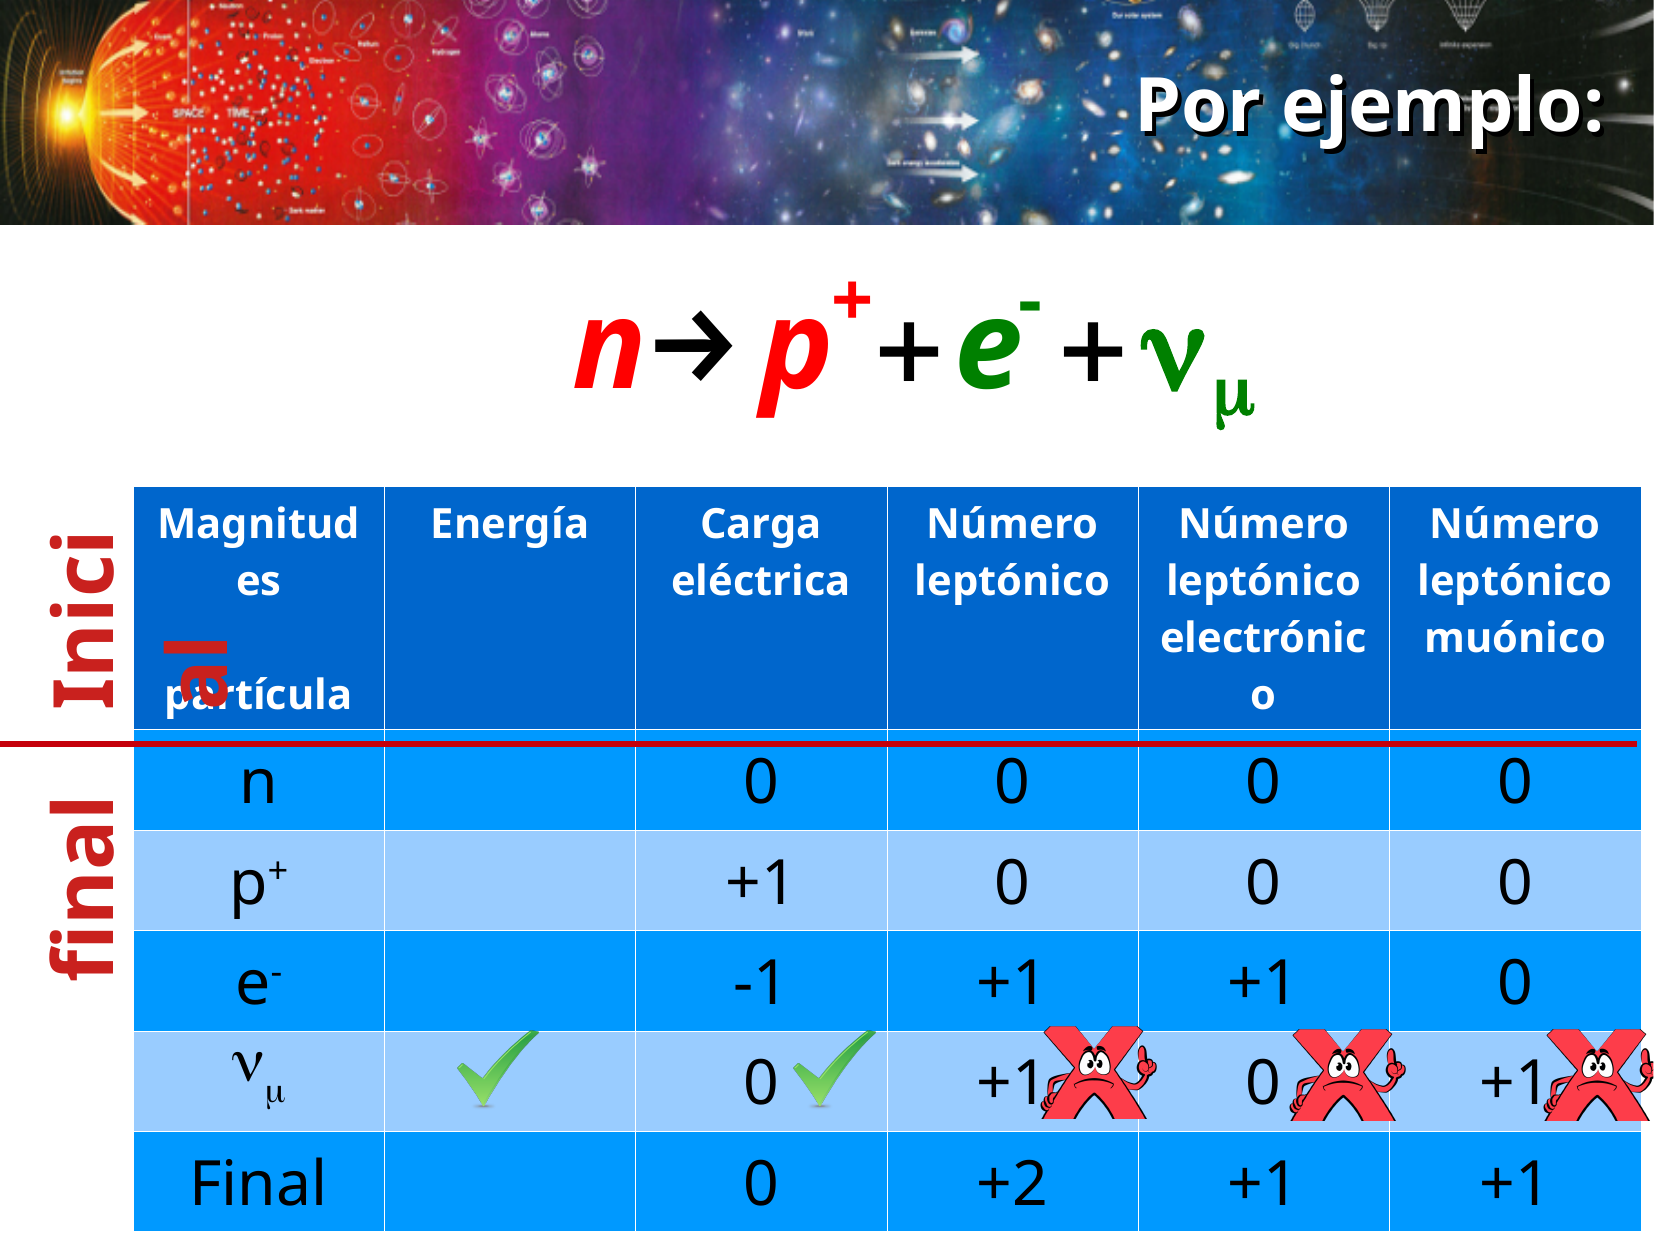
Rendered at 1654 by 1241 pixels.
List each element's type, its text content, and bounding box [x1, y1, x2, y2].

table_header Magnitudes partícula [134, 487, 384, 729]
chart [562, 255, 1266, 433]
table_cell 0 [636, 730, 887, 741]
table_cell 0 [1390, 931, 1641, 1031]
table_cell +1 [888, 931, 1138, 1031]
table_cell +1 [1139, 931, 1389, 1031]
table_header Número leptónico [888, 487, 1138, 729]
picture [1040, 1026, 1157, 1119]
table_cell 0 [888, 730, 1138, 741]
table_cell [385, 931, 635, 1031]
table_cell +1 [1390, 1132, 1641, 1231]
picture [793, 1030, 876, 1111]
table_header Carga eléctrica [636, 487, 887, 729]
table_cell n [134, 730, 384, 741]
table_cell -1 [636, 931, 887, 1031]
table_cell 0 [1139, 1032, 1389, 1131]
table_cell 0 [1390, 730, 1641, 830]
table_cell p+ [134, 831, 384, 930]
table_cell [385, 831, 635, 930]
table_cell +1 [888, 1032, 1138, 1131]
table_cell [385, 730, 635, 741]
table_header Energía [385, 487, 635, 729]
table_cell nm [134, 1032, 384, 1131]
picture [1543, 1029, 1654, 1121]
table_cell 0 [888, 831, 1138, 930]
text_box final [17, 810, 134, 998]
table_cell +1 [1139, 1132, 1389, 1231]
table_cell Final [134, 1132, 384, 1231]
table_cell e- [134, 931, 384, 1031]
table_cell +2 [888, 1132, 1138, 1231]
text_box Inicial [17, 486, 134, 726]
table_cell [385, 747, 635, 830]
table_cell [385, 1132, 635, 1231]
table_cell 0 [888, 747, 1138, 830]
table_cell 0 [636, 1132, 887, 1231]
table_cell 0 [1139, 747, 1389, 830]
table_header Número leptónico electrónico [1139, 487, 1389, 729]
picture [457, 1030, 539, 1111]
table_cell 0 [636, 747, 887, 830]
table_header Número leptónico muónico [1390, 487, 1641, 729]
table_cell 0 [1390, 831, 1641, 930]
picture [0, 0, 1654, 225]
table_cell 0 [1139, 831, 1389, 930]
table_cell +1 [1390, 1032, 1641, 1131]
table_cell +1 [636, 831, 887, 930]
picture [1289, 1029, 1406, 1121]
table_cell [385, 1032, 635, 1131]
table_cell 0 [1139, 730, 1389, 741]
table_cell 0 [636, 1032, 887, 1131]
table_cell n [134, 747, 384, 830]
title Por ejemplo: [45, 15, 1606, 191]
